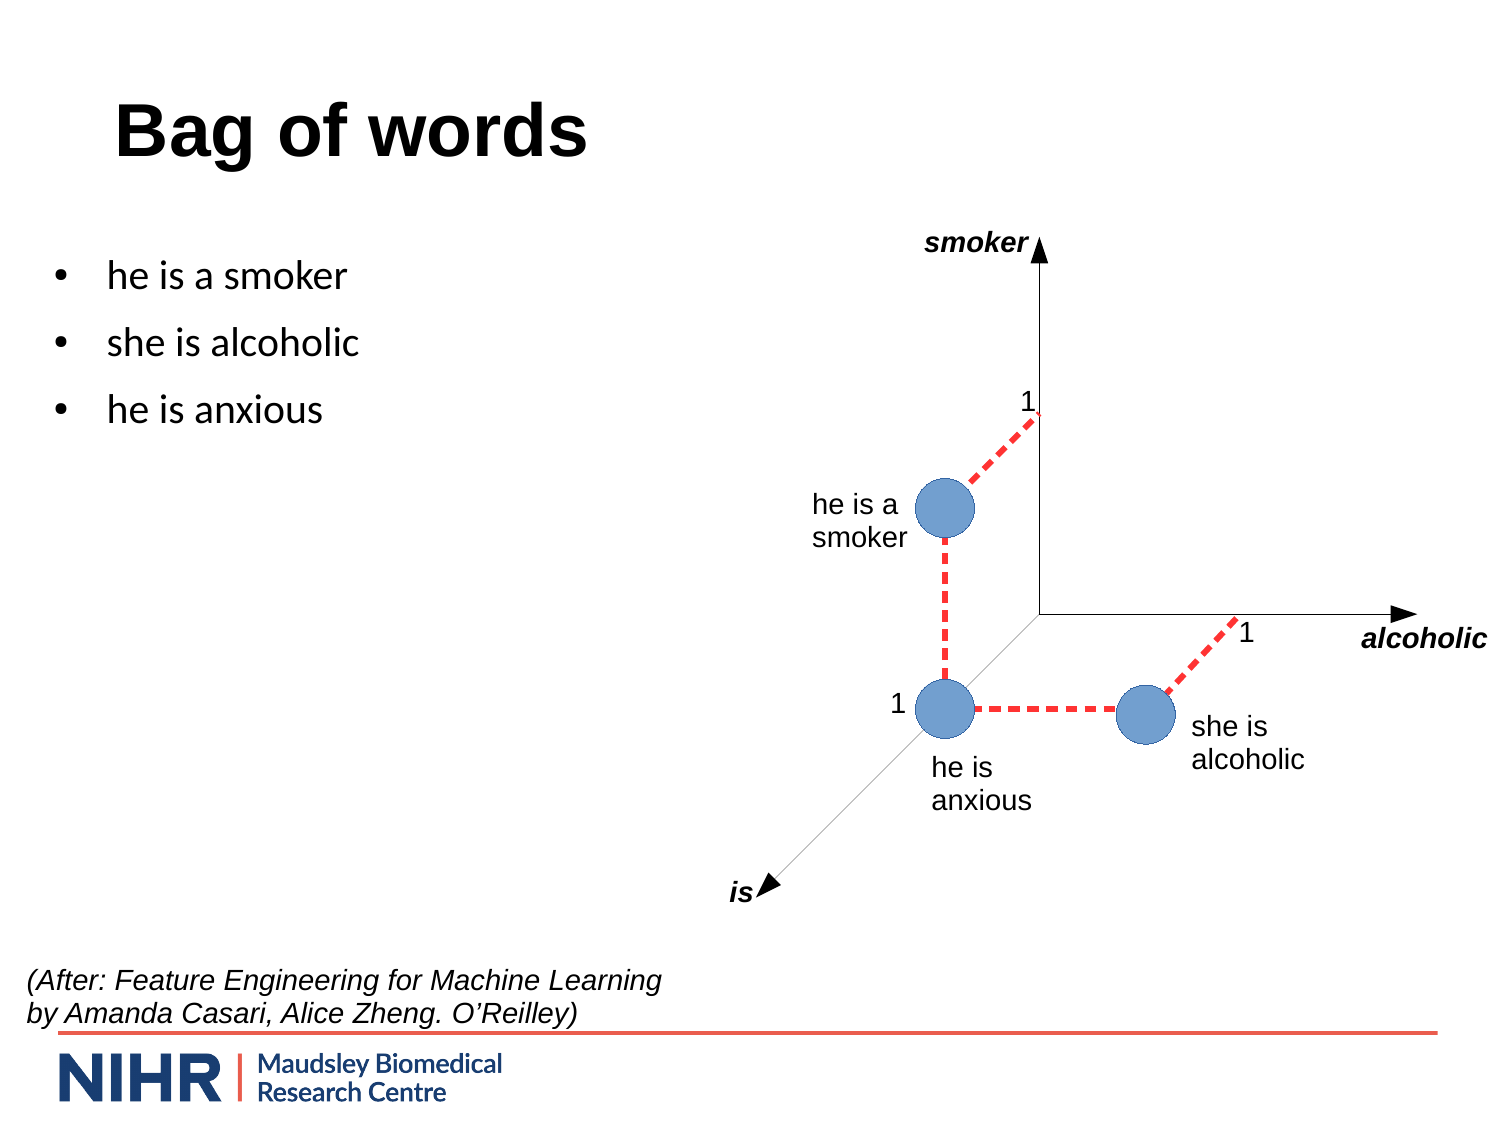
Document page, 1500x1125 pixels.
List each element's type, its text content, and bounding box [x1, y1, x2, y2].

text_box (After: Feature Engineering for Machine Learning by Amanda Casari, Alice Zheng. O’Reilley) [11, 956, 678, 1038]
text_box smoker [909, 218, 1044, 267]
text_box 1 [875, 679, 922, 727]
list he is a smoker she is alcoholic he is anxious [35, 259, 650, 506]
text_box is [714, 868, 769, 916]
text_box alcoholic [1346, 614, 1500, 662]
text_box [921, 679, 975, 739]
text_box 1 [1223, 608, 1270, 656]
text_box she is alcoholic [1176, 702, 1321, 784]
text_box he is a smoker [797, 480, 923, 562]
text_box [923, 478, 975, 538]
text_box [1116, 685, 1176, 745]
picture [29, 1038, 531, 1125]
text_box Bag of words [100, 84, 1105, 180]
text_box he is anxious [916, 744, 1048, 825]
text_box 1 [1005, 377, 1052, 426]
